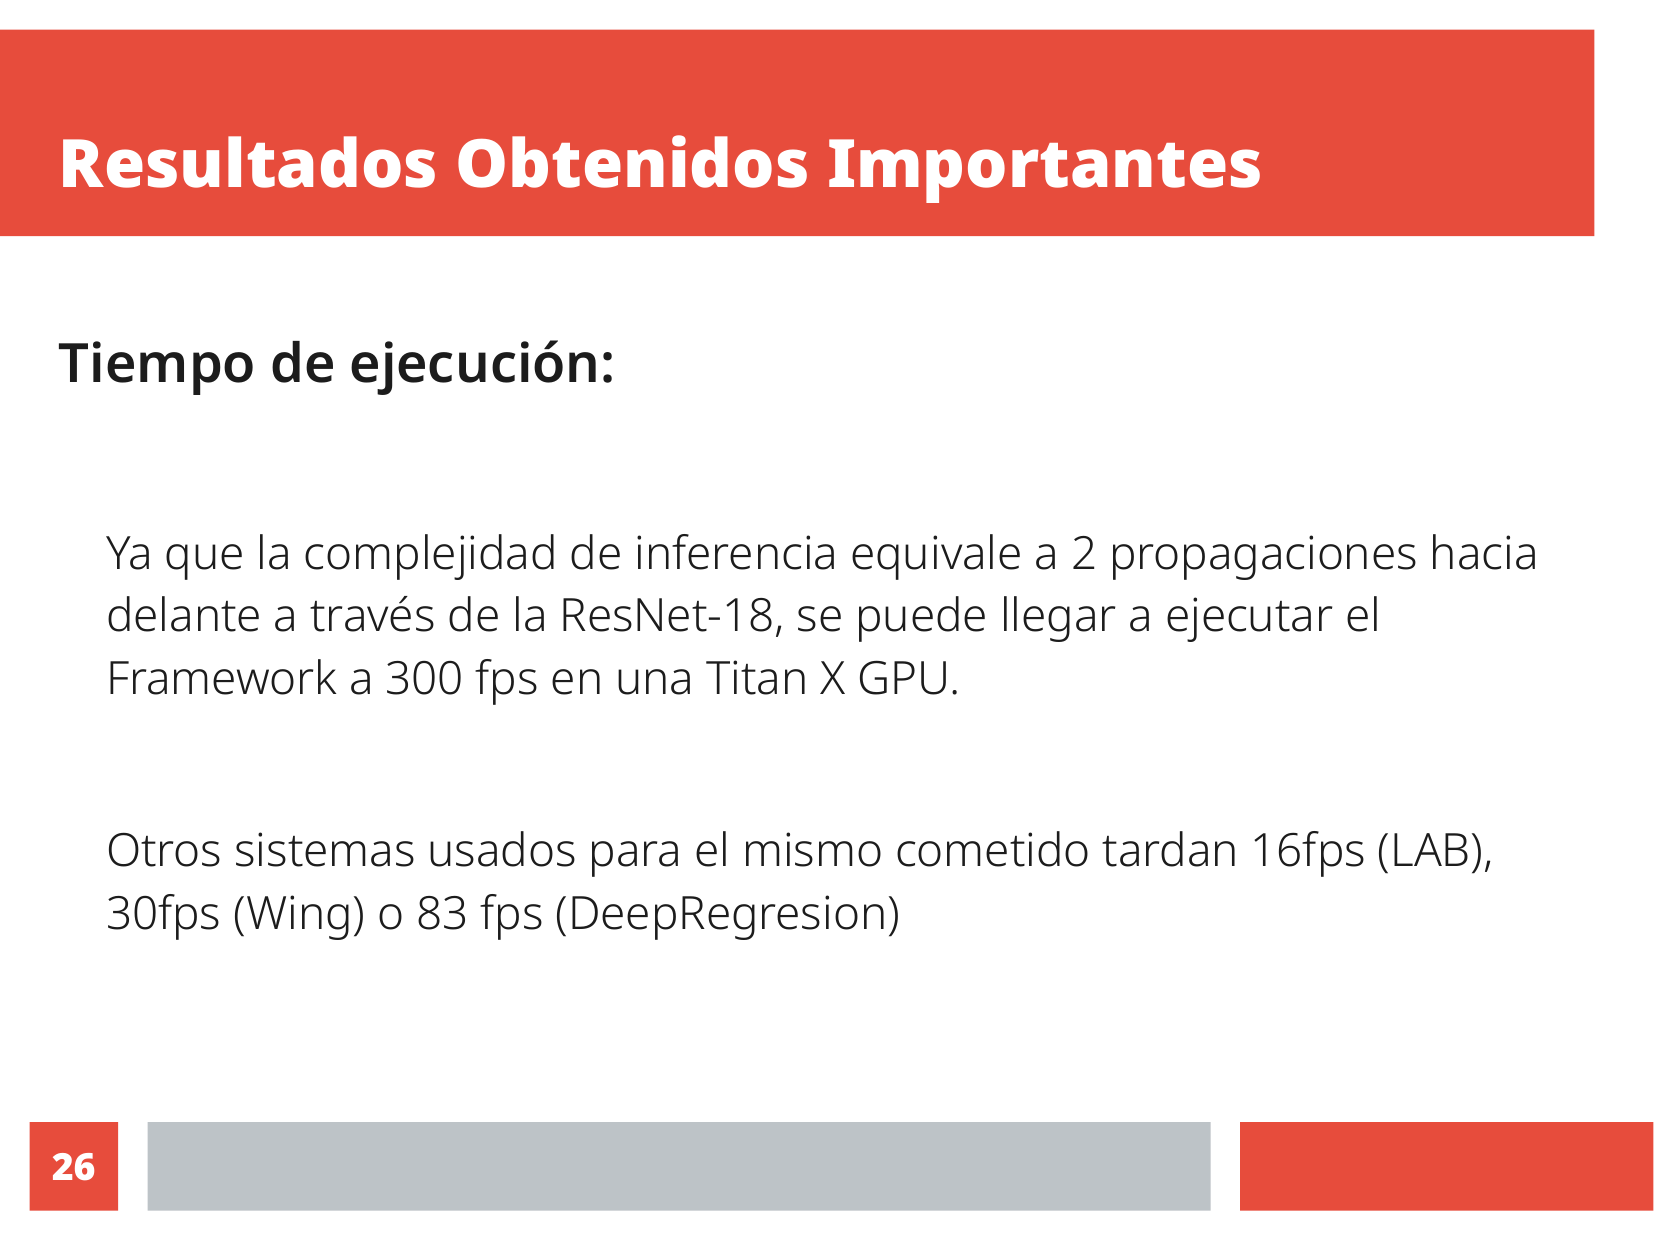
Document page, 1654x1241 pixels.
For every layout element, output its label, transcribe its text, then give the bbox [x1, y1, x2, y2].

list Tiempo de ejecución: Ya que la complejidad de inferencia equivale a 2 propagaciones hacia delante a través de la ResNet-18, se puede llegar a ejecutar el Framework a 300 fps en una Titan X GPU. Otros sistemas usados para el mismo cometido tardan 16fps (LAB), 30fps (Wing) o 83 fps (DeepRegresion) [59, 324, 1565, 1093]
title Resultados Obtenidos Importantes [59, 59, 1595, 207]
